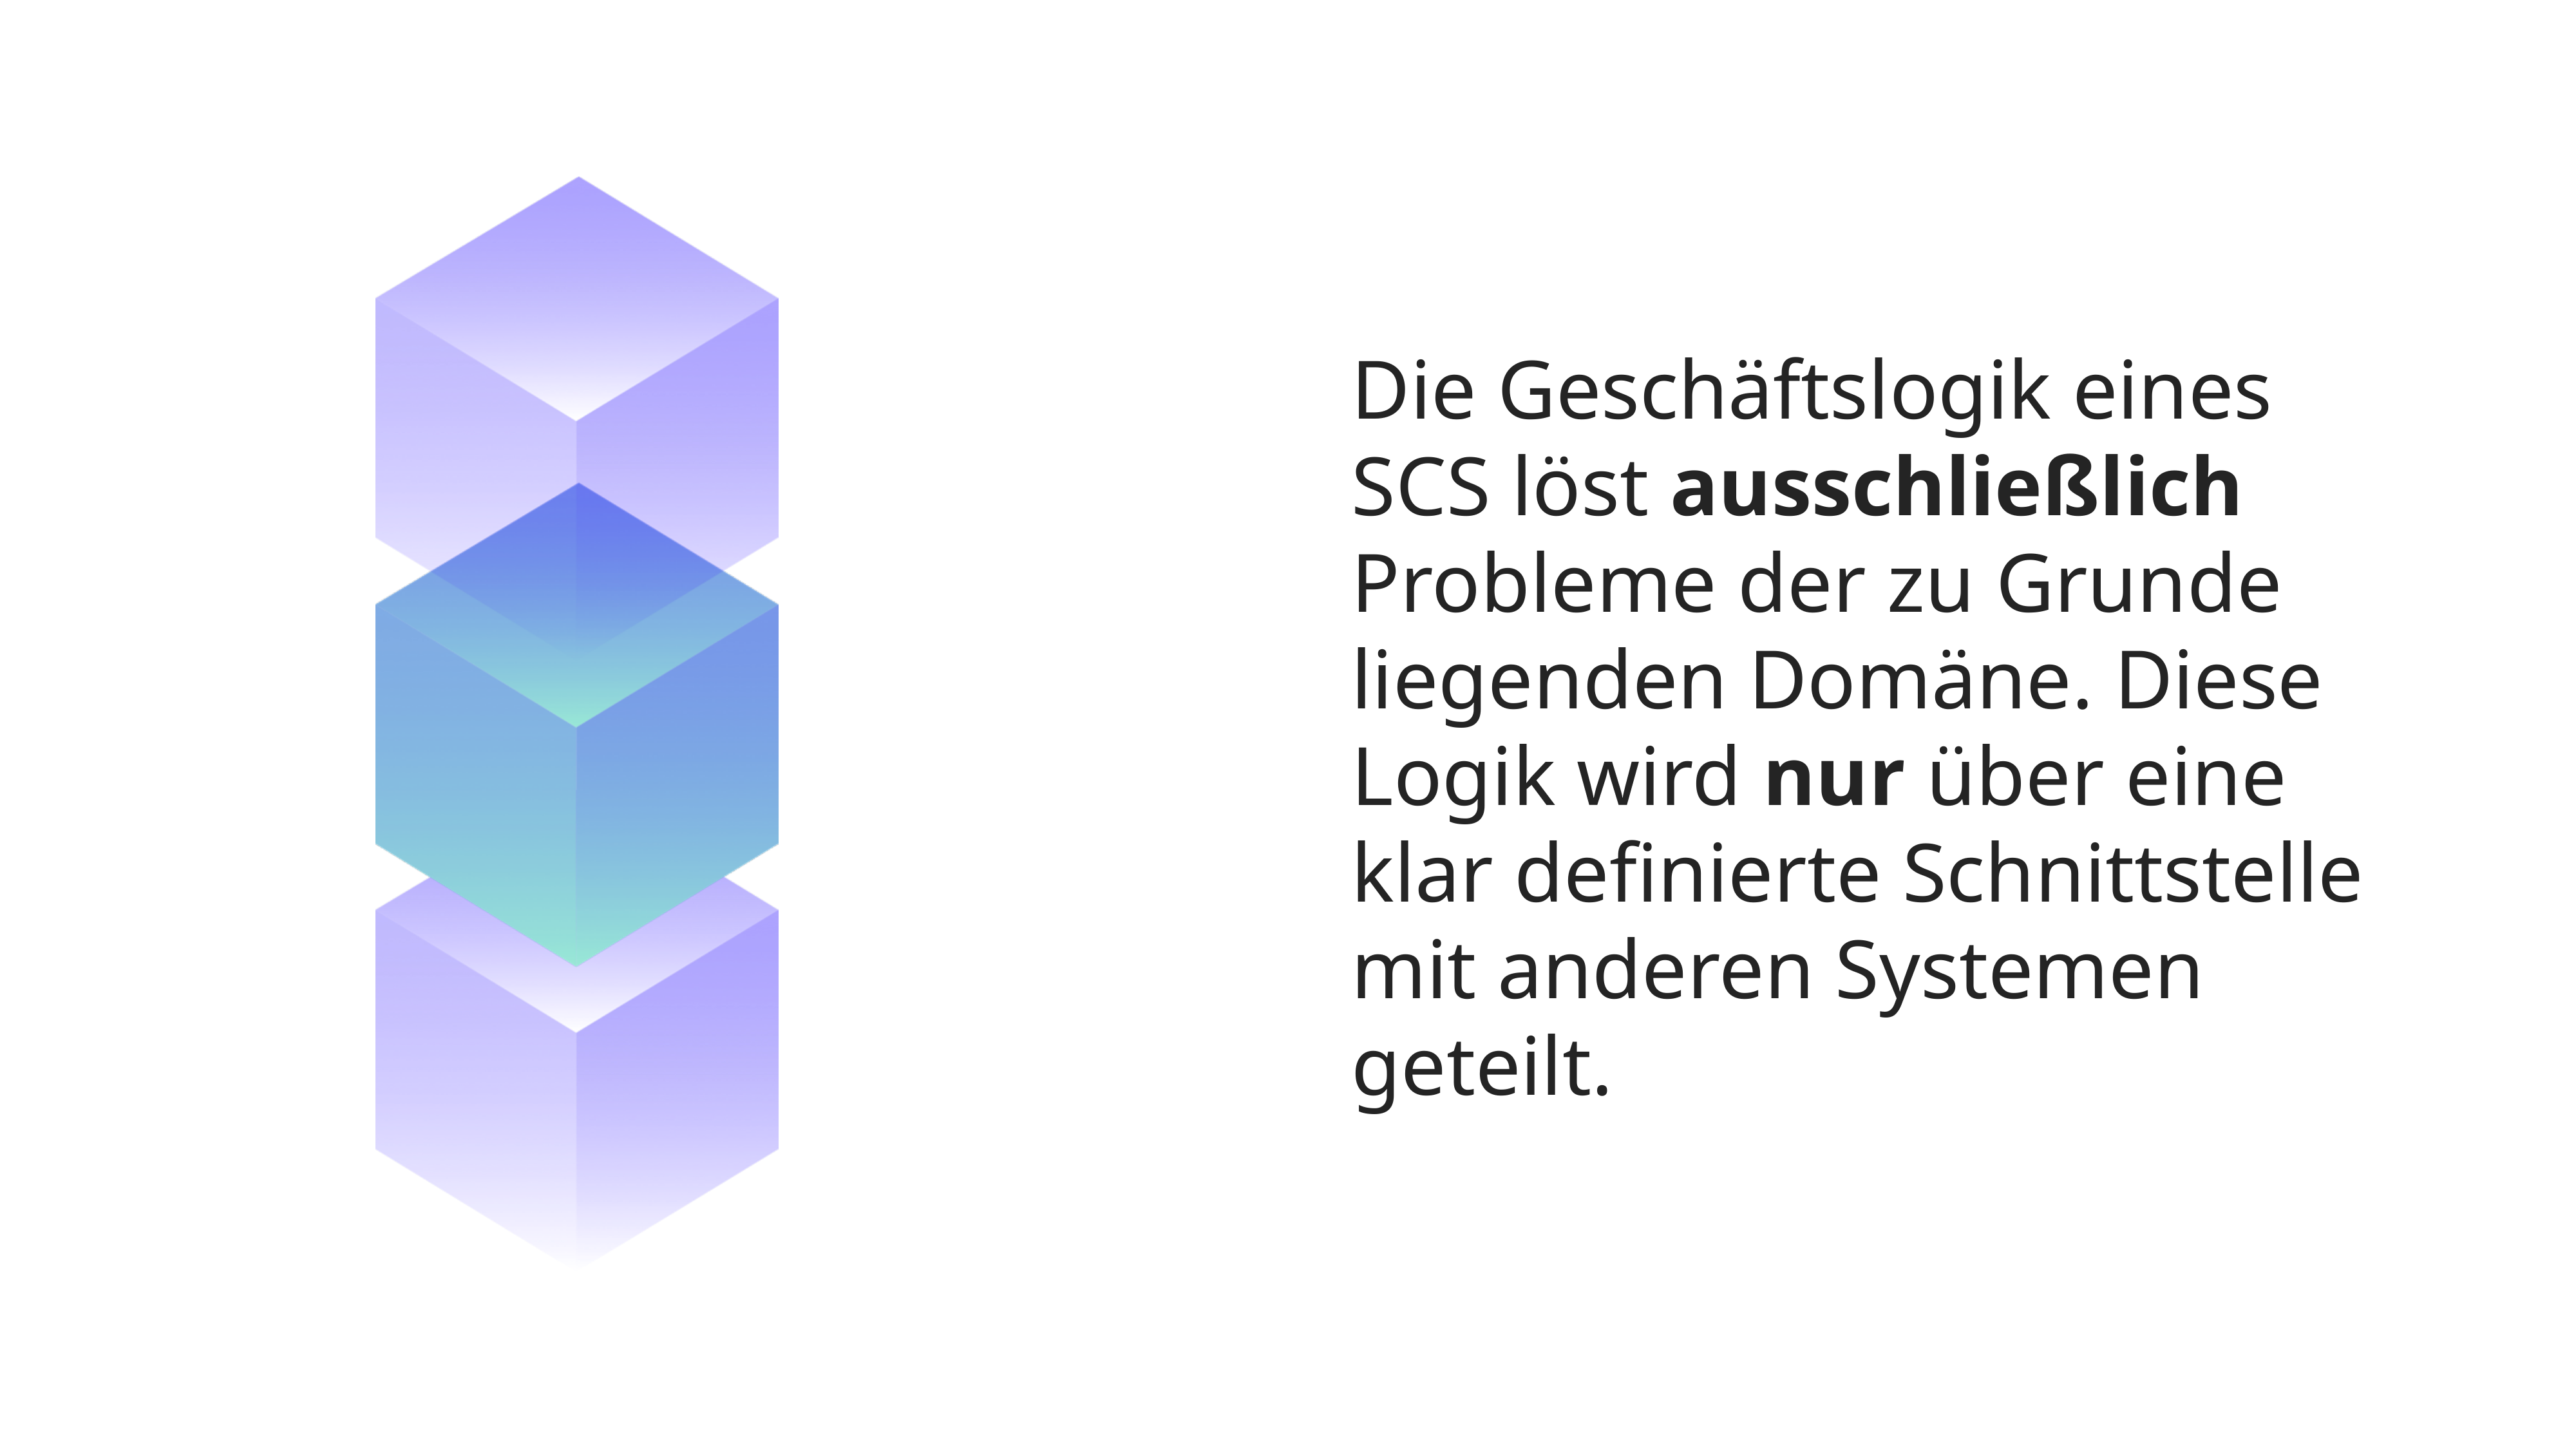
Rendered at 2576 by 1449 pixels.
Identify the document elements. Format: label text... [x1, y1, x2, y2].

list Die Geschäftslogik eines SCS löst ausschließlich Probleme der zu Grunde liegenden Domäne. Diese Logik wird nur über eine klar definierte Schnittstelle mit anderen Systemen geteilt. [1351, 127, 2423, 1322]
picture [375, 176, 779, 1273]
